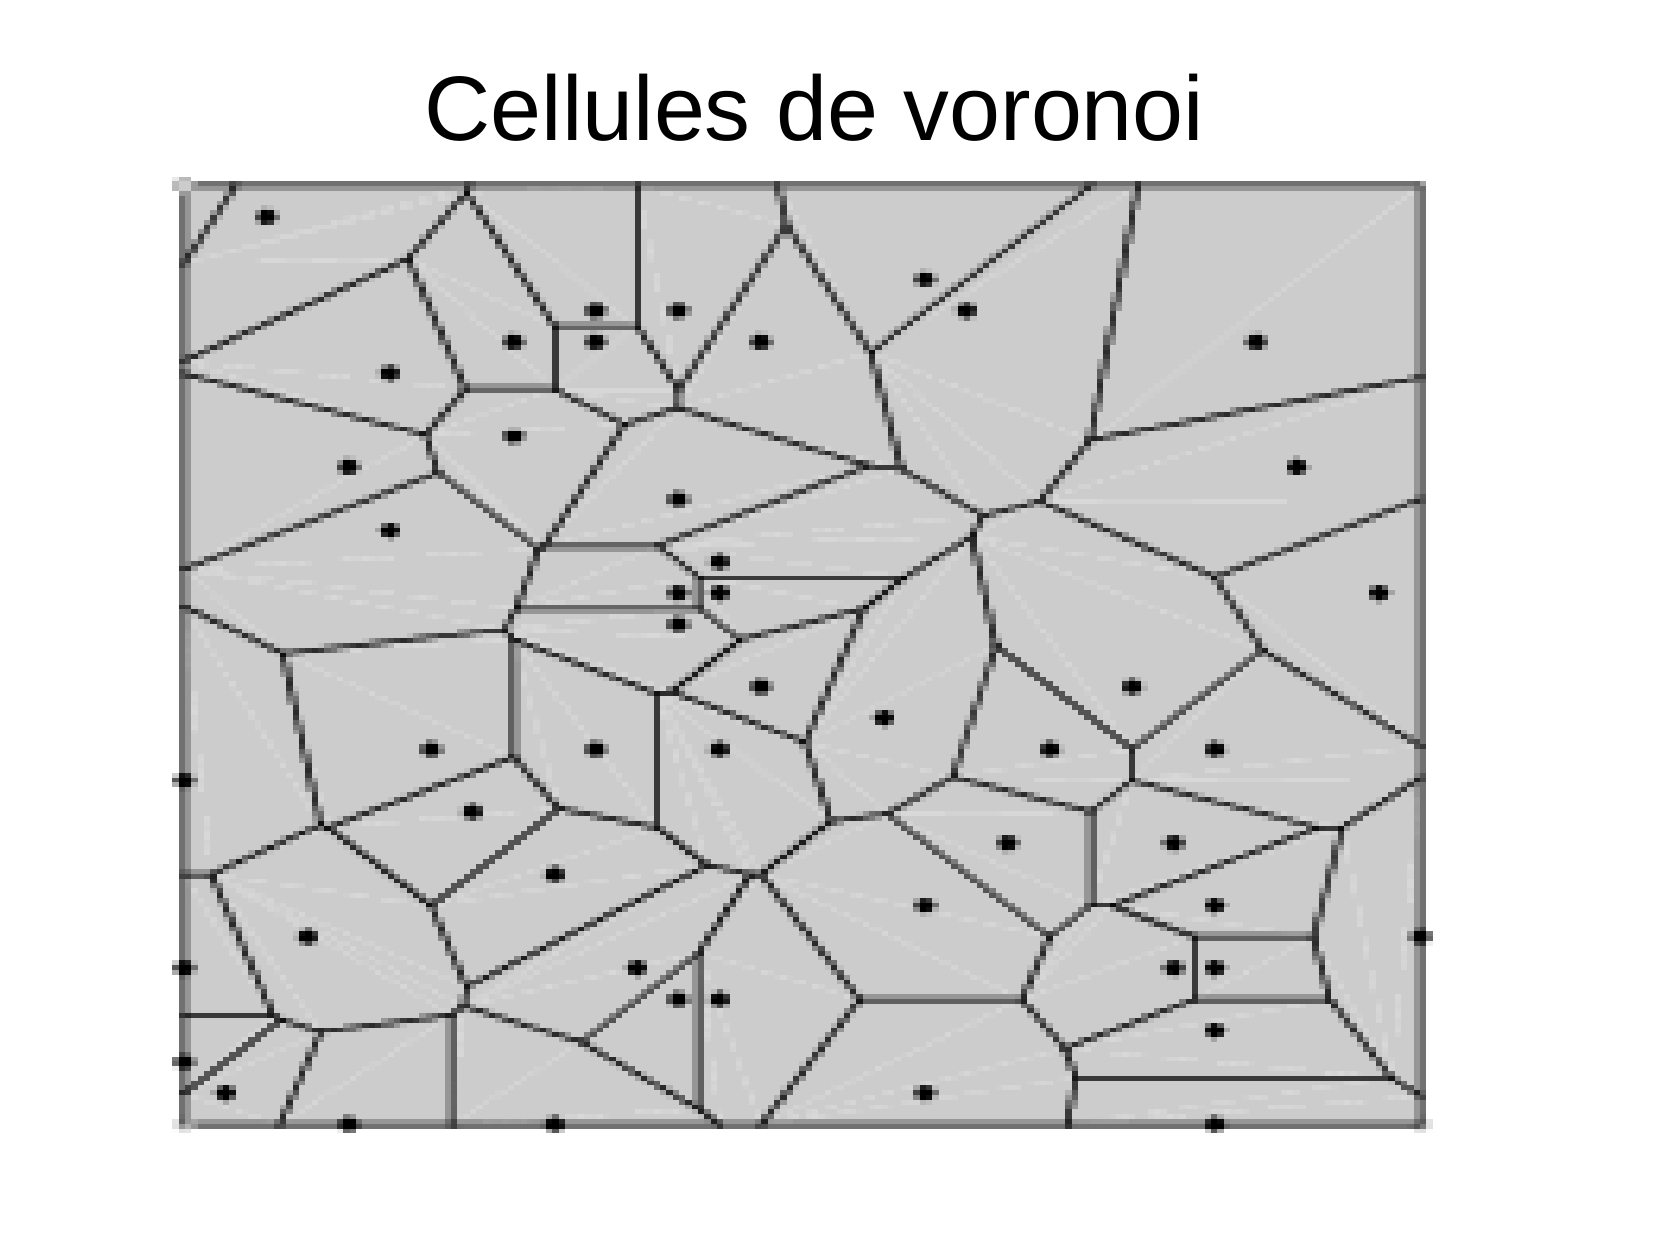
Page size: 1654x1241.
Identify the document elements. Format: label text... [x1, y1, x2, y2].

title Cellules de voronoi [70, 5, 1560, 213]
picture [141, 153, 1465, 1158]
